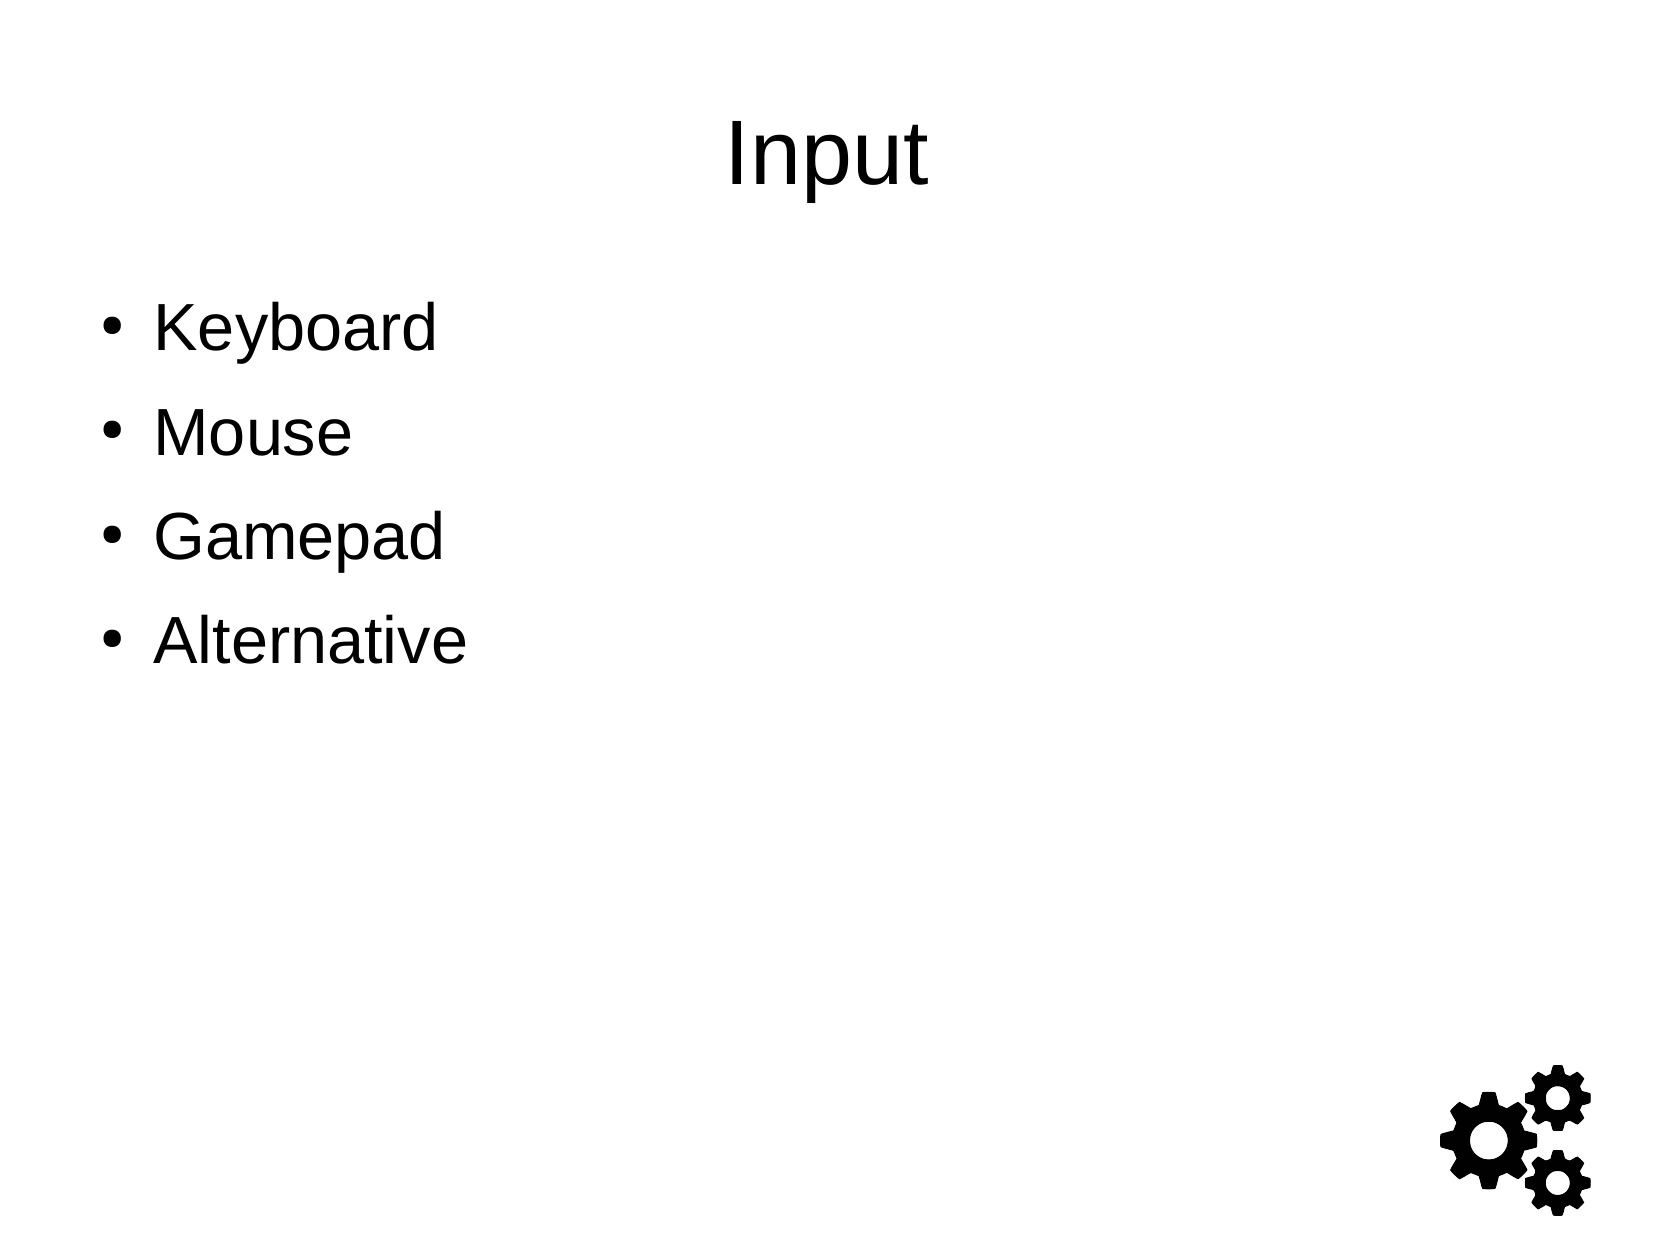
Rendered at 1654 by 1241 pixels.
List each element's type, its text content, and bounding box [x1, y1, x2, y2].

title Input [82, 49, 1571, 257]
picture [1440, 1065, 1591, 1216]
list Keyboard Mouse Gamepad Alternative [82, 290, 1571, 1010]
